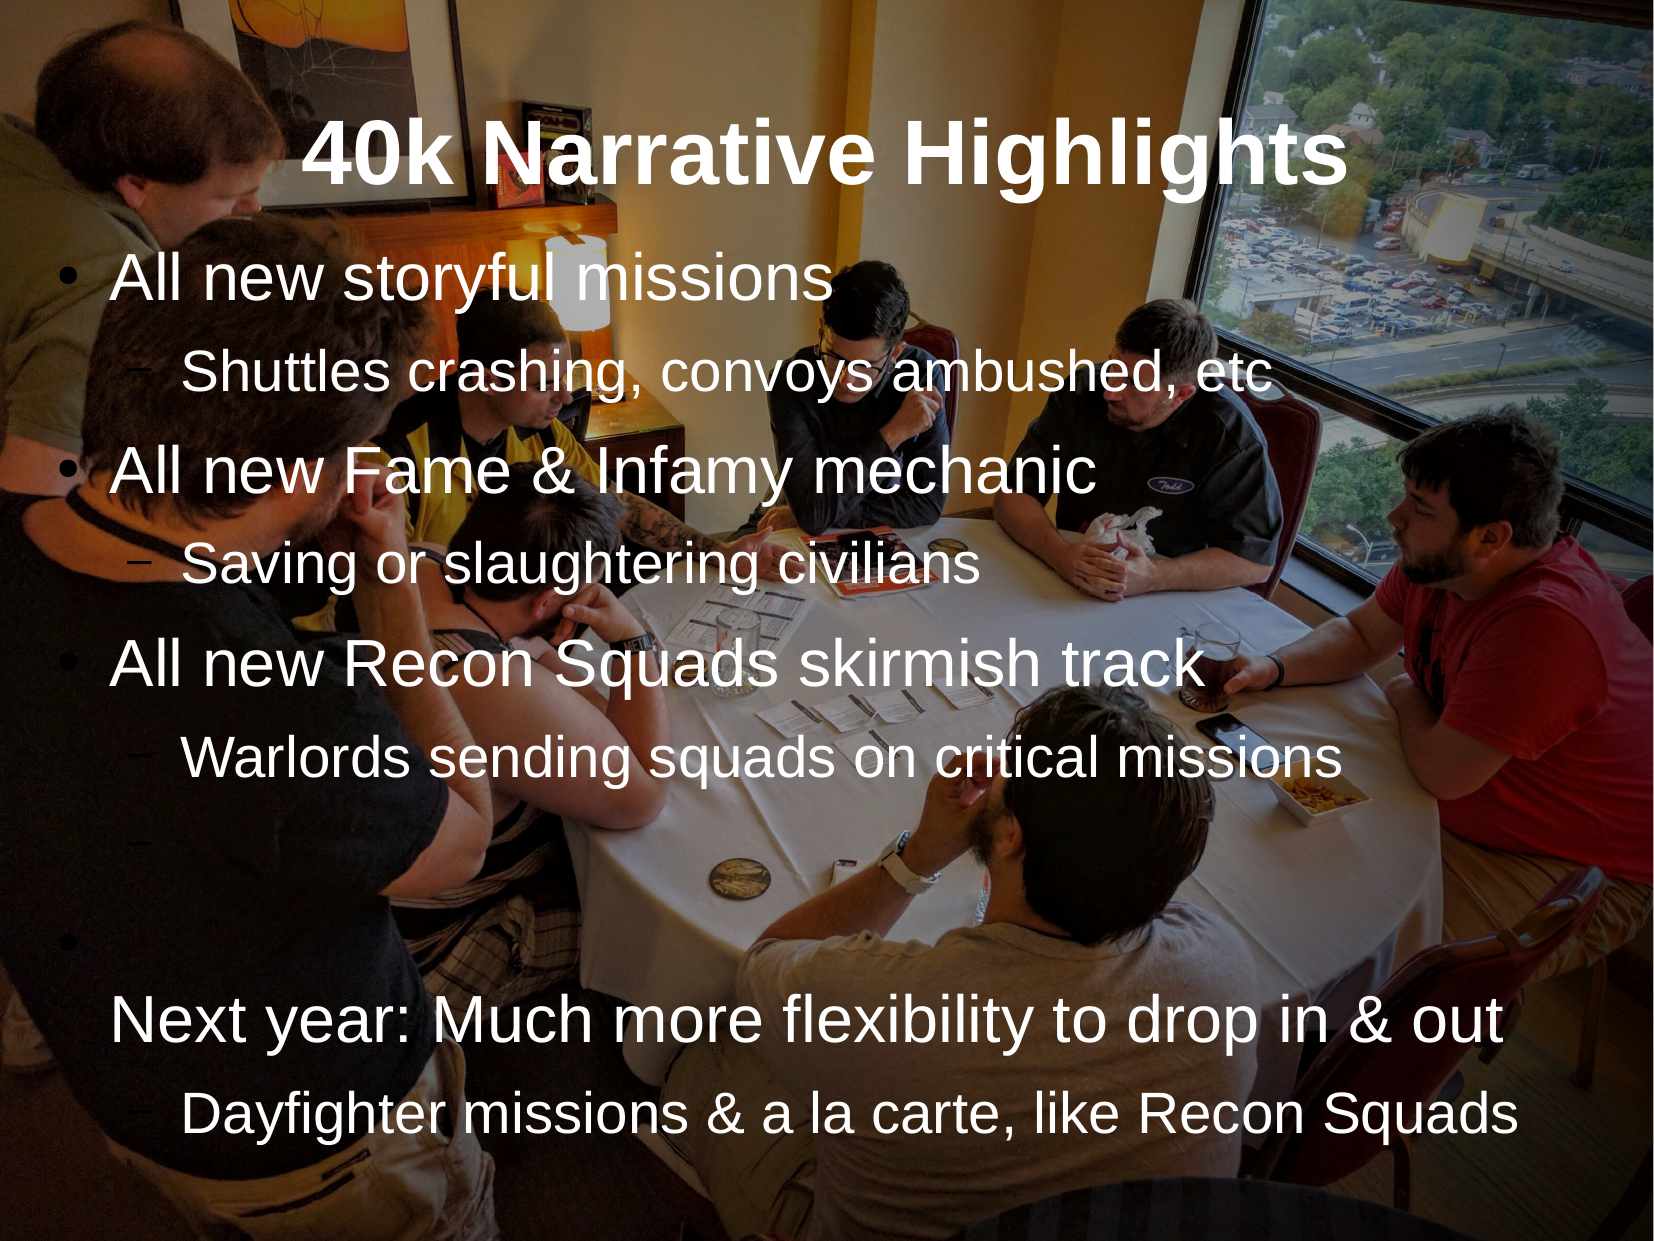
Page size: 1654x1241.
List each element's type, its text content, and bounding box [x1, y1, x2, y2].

list All new storyful missions Shuttles crashing, convoys ambushed, etc All new Fame & Infamy mechanic Saving or slaughtering civilians All new Recon Squads skirmish track Warlords sending squads on critical missions Next year: Much more flexibility to drop in & out Dayfighter missions & a la carte, like Recon Squads [38, 240, 1621, 1216]
picture [0, 0, 1654, 1241]
title 40k Narrative Highlights [82, 49, 1571, 240]
